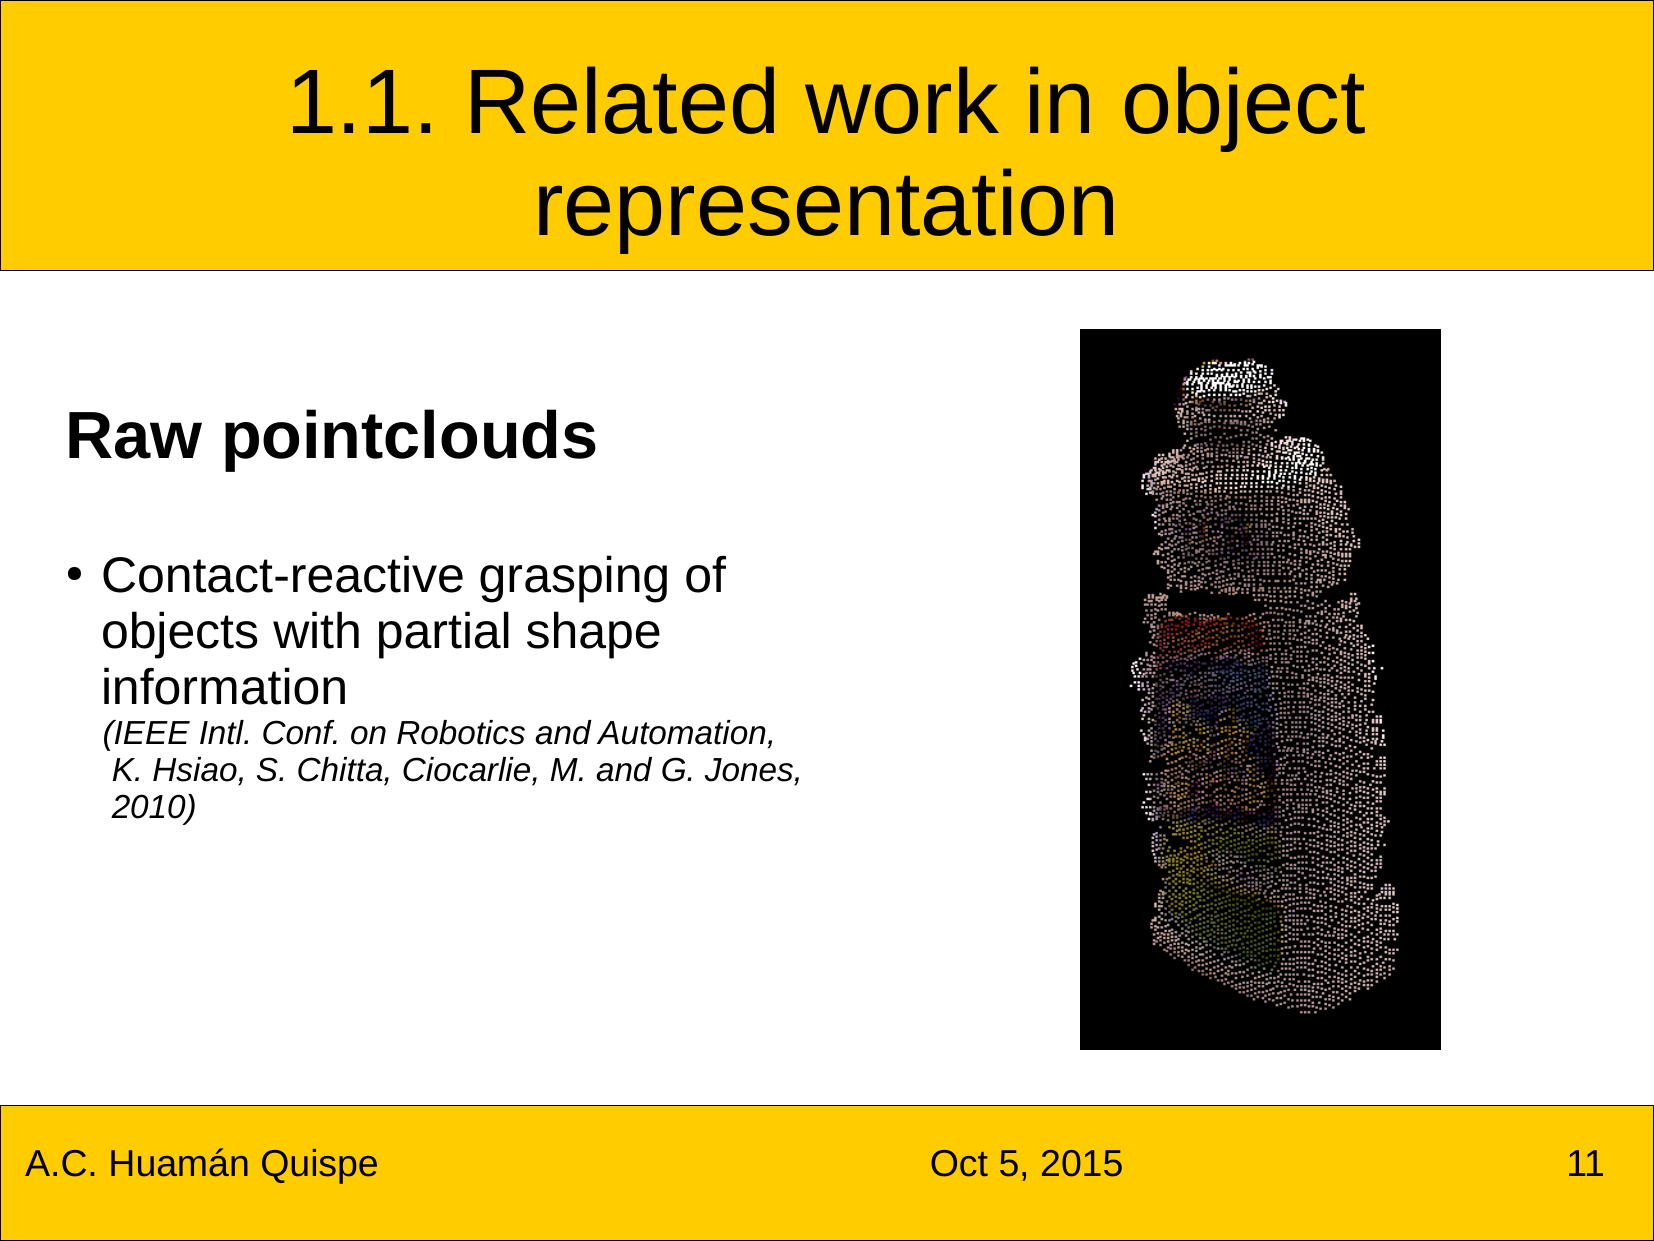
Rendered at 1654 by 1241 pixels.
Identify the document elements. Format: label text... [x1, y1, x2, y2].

subtitle Raw pointclouds Contact-reactive grasping of objects with partial shape information (IEEE Intl. Conf. on Robotics and Automation, K. Hsiao, S. Chitta, Ciocarlie, M. and G. Jones, 2010) [65, 397, 871, 938]
title 1.1. Related work in object representation [82, 49, 1571, 257]
picture [1080, 329, 1441, 1051]
